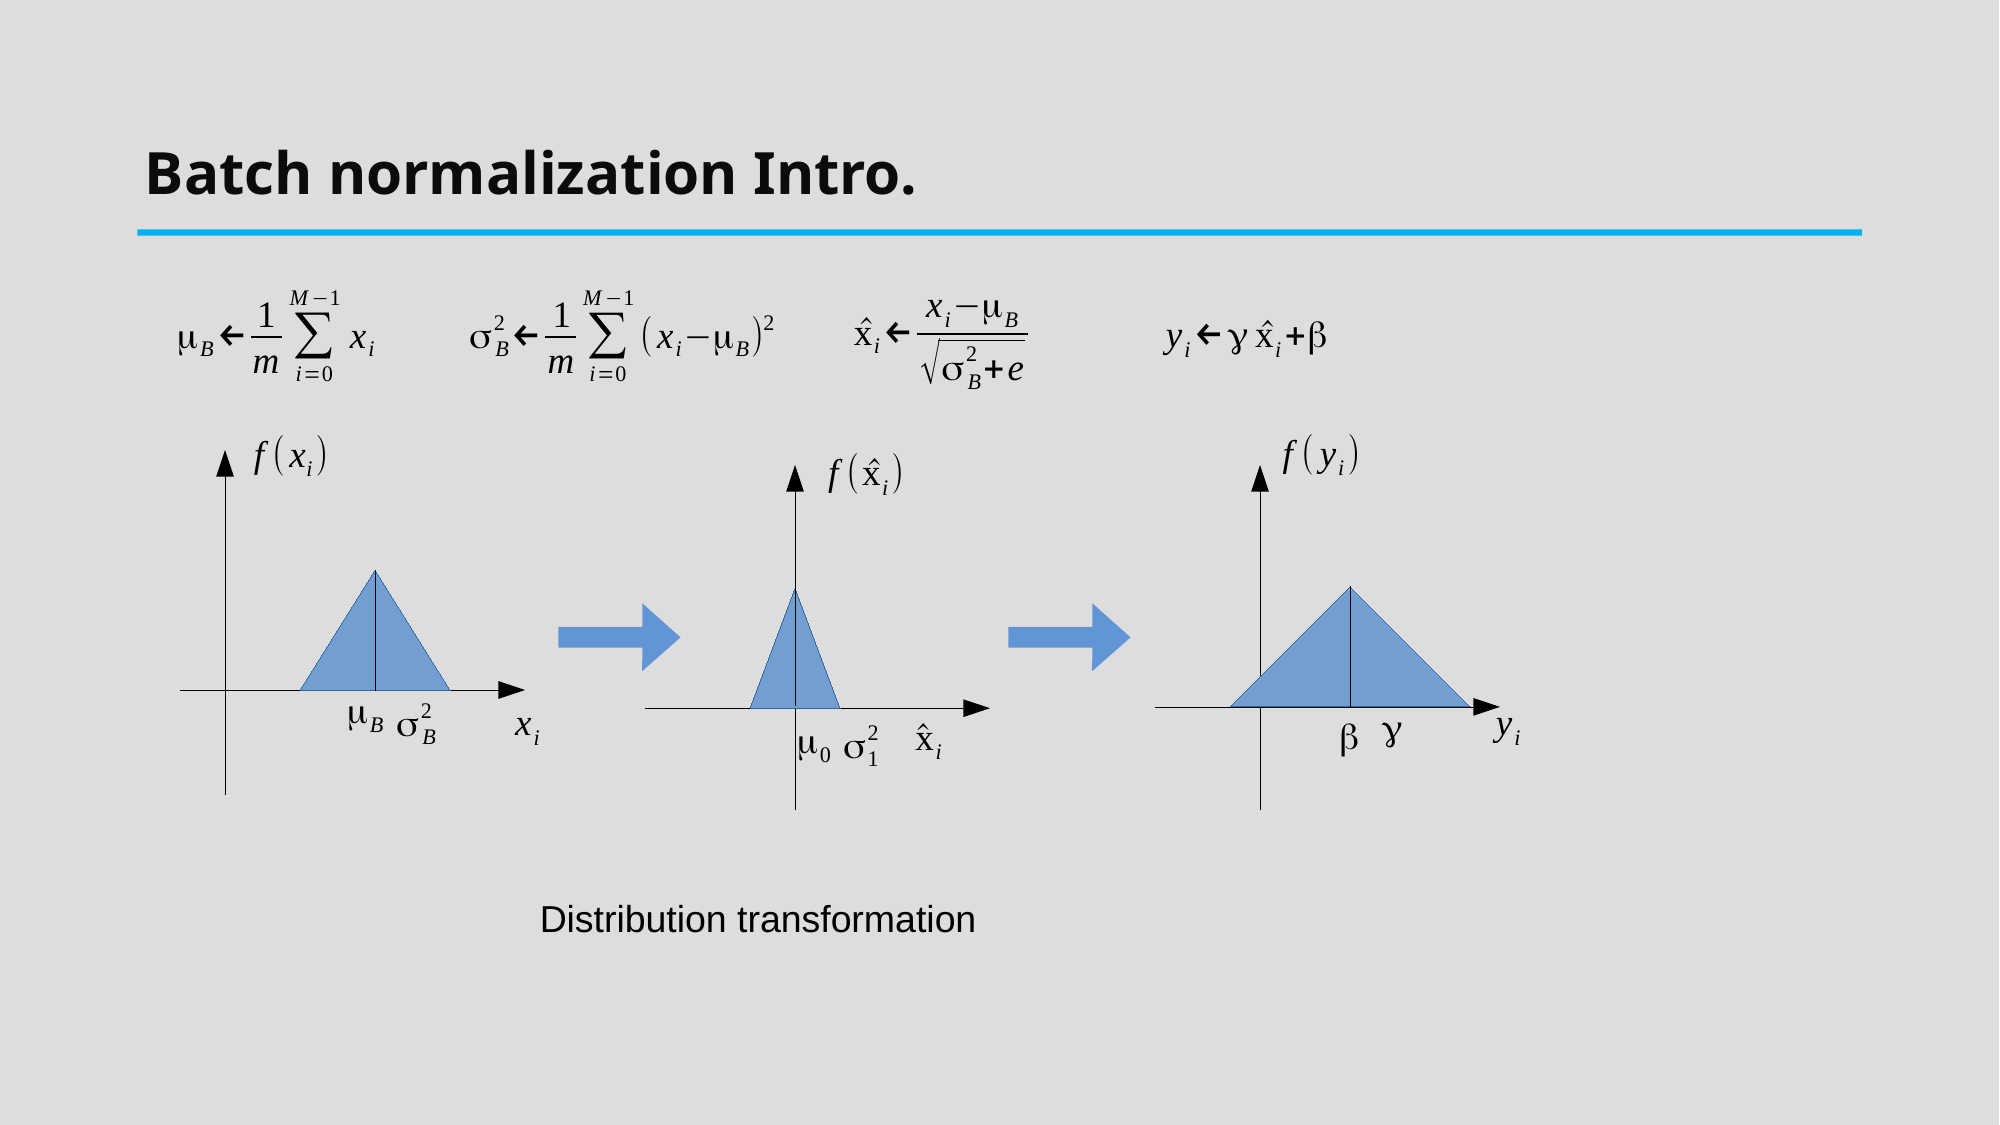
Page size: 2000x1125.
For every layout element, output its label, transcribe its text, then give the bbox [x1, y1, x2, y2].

text_box [750, 588, 841, 709]
title Batch normalization Intro. [137, 108, 1863, 233]
picture [1005, 599, 1134, 676]
chart [462, 285, 781, 386]
chart [1374, 721, 1411, 751]
chart [820, 451, 910, 500]
chart [1155, 314, 1334, 363]
chart [1332, 721, 1366, 759]
chart [900, 718, 948, 765]
chart [790, 720, 886, 773]
chart [846, 285, 1036, 394]
text_box [1230, 586, 1350, 707]
chart [170, 285, 381, 386]
chart [340, 697, 442, 751]
chart [507, 703, 547, 751]
chart [1275, 432, 1366, 480]
text_box [1351, 587, 1471, 707]
text_box [376, 571, 451, 691]
text_box Distribution transformation [525, 891, 1051, 961]
chart [246, 433, 334, 481]
chart [1485, 703, 1527, 751]
text_box [300, 570, 375, 691]
picture [555, 599, 684, 676]
